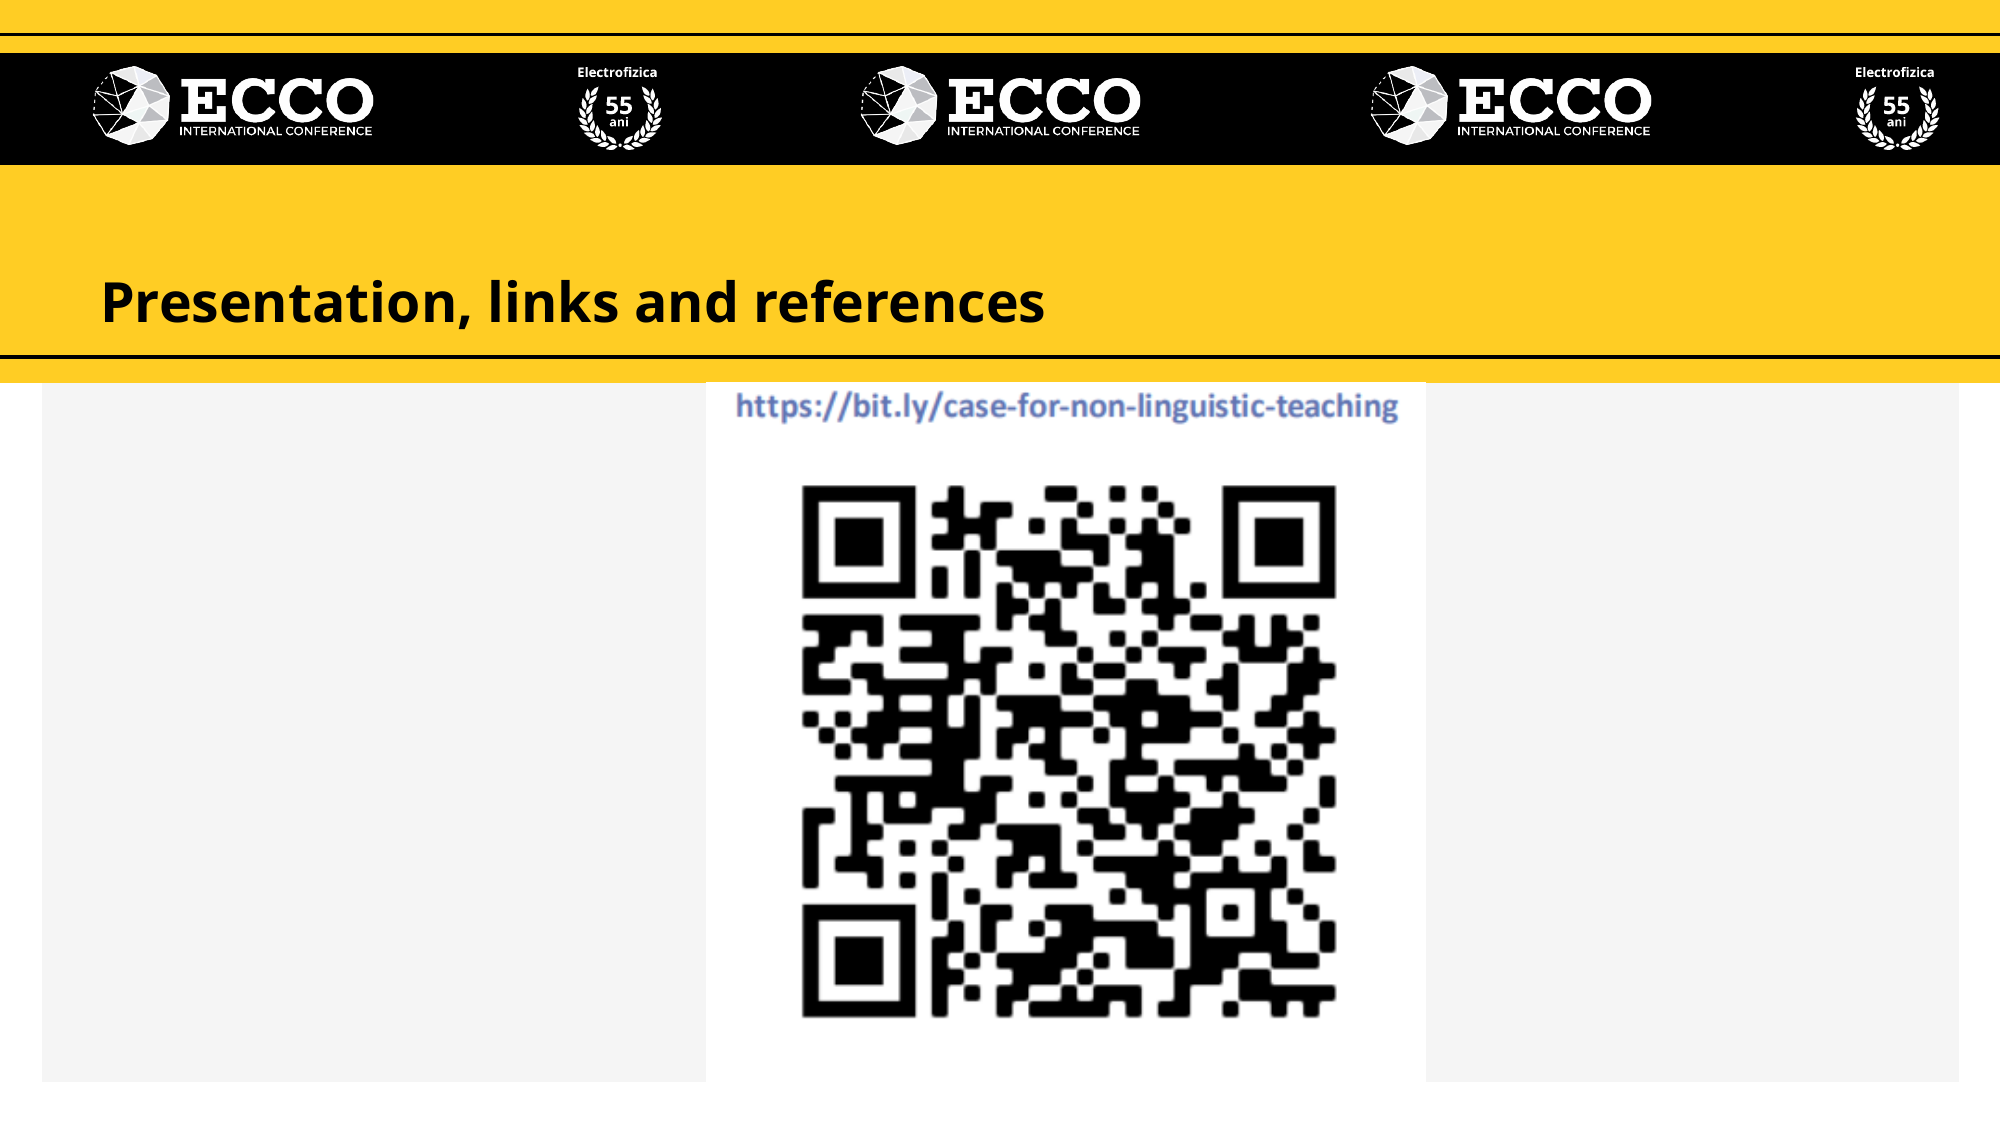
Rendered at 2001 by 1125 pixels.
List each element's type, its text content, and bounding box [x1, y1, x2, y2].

picture [62, 63, 410, 153]
title Presentation, links and references [85, 251, 1214, 357]
picture [830, 63, 1177, 153]
picture [706, 382, 1426, 1087]
picture [1340, 63, 1688, 153]
